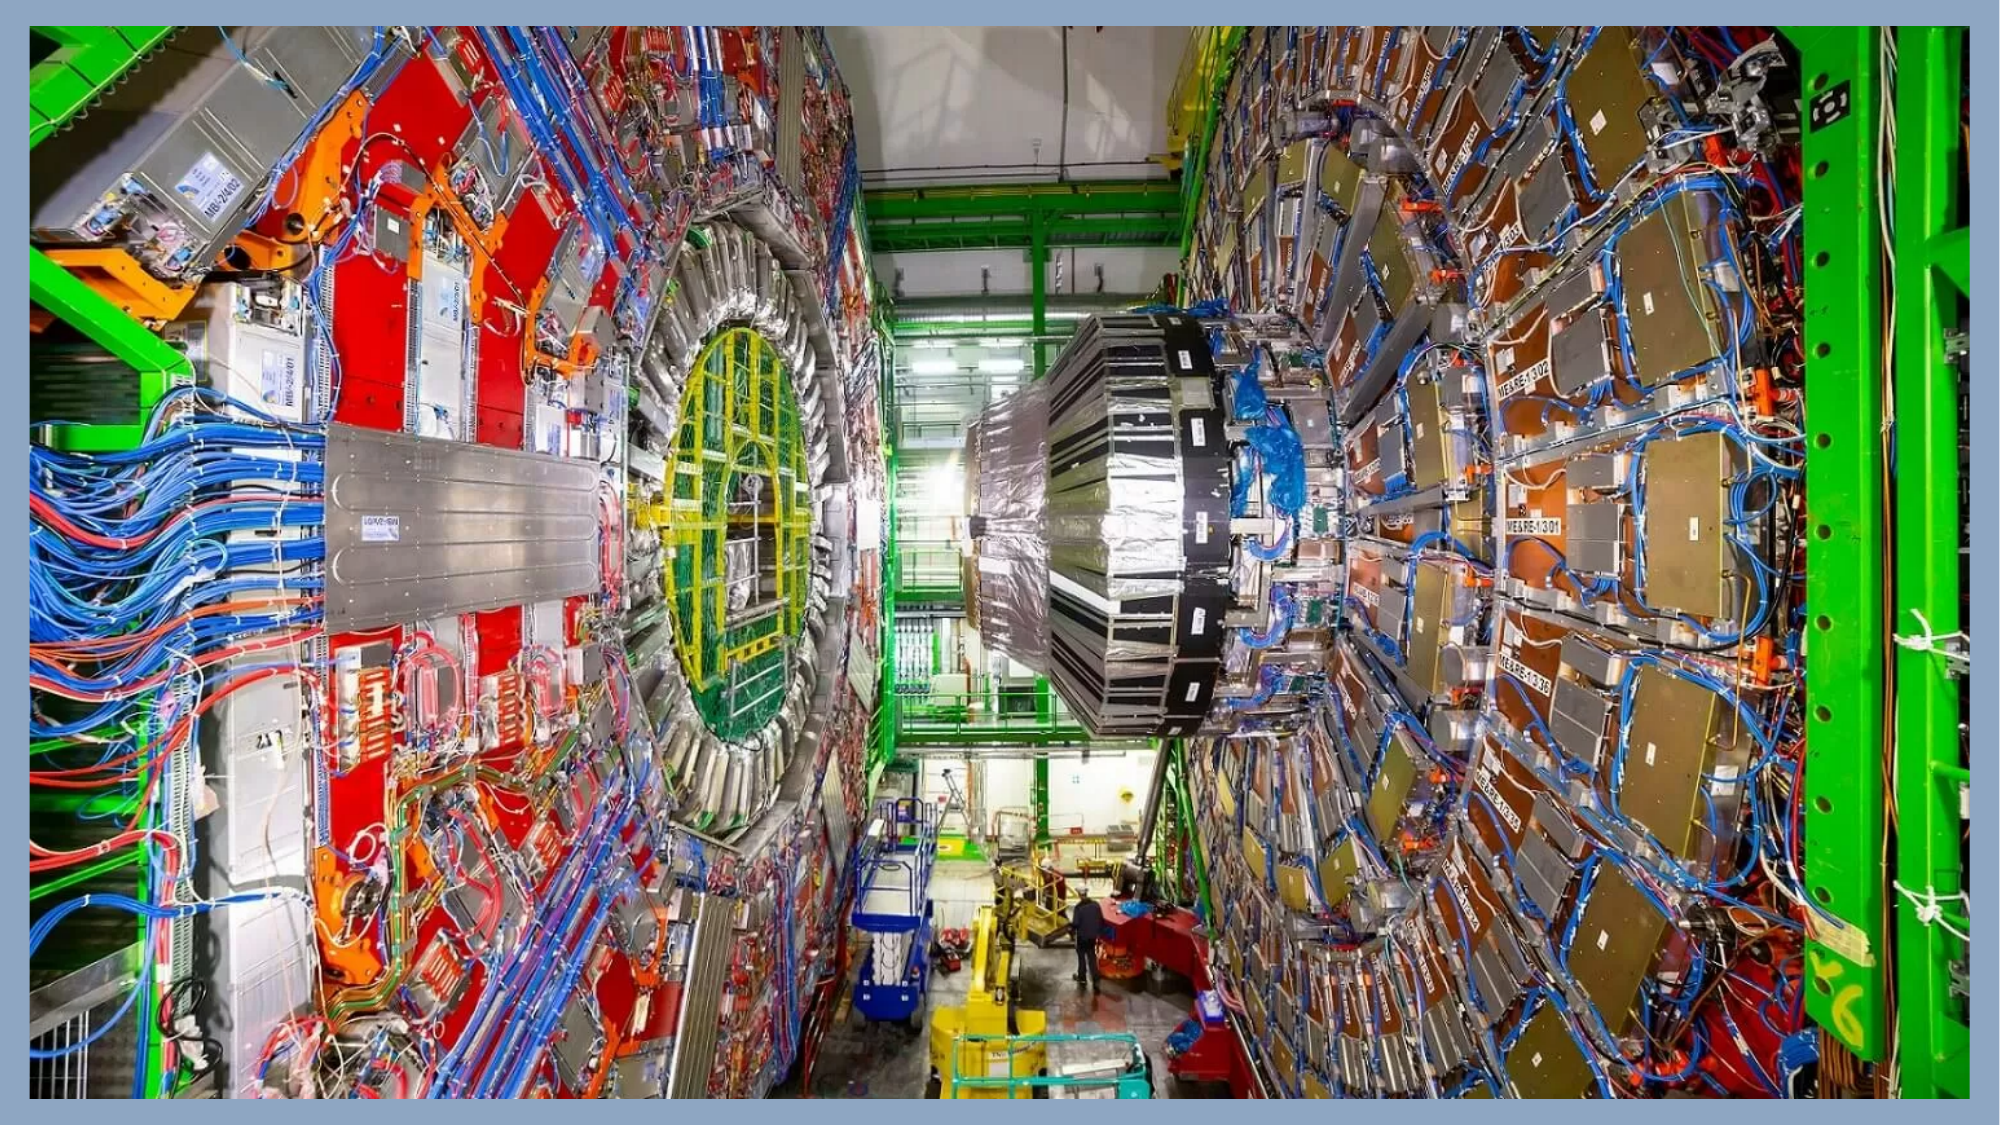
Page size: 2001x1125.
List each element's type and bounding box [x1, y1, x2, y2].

picture [29, 26, 1970, 1099]
text_box [0, 0, 2000, 1125]
